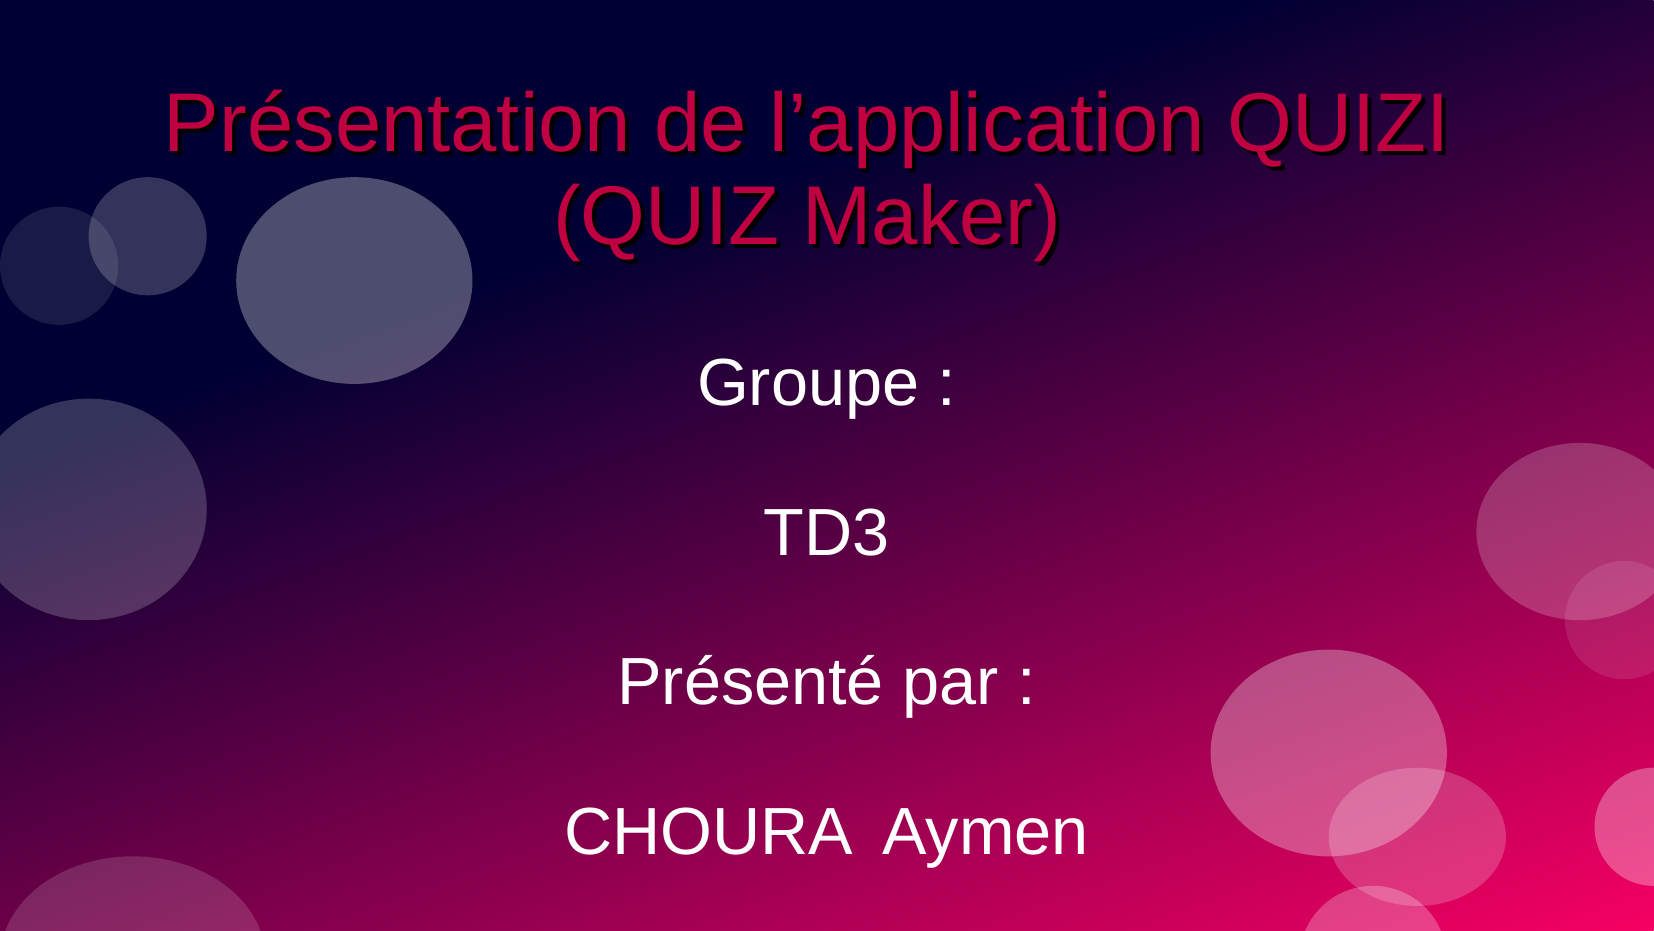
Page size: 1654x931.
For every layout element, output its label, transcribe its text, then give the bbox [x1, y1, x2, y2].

title Présentation de l’application QUIZI (QUIZ Maker) [75, 76, 1564, 263]
subtitle Groupe : TD3 Présenté par : CHOURA Aymen [82, 345, 1571, 869]
